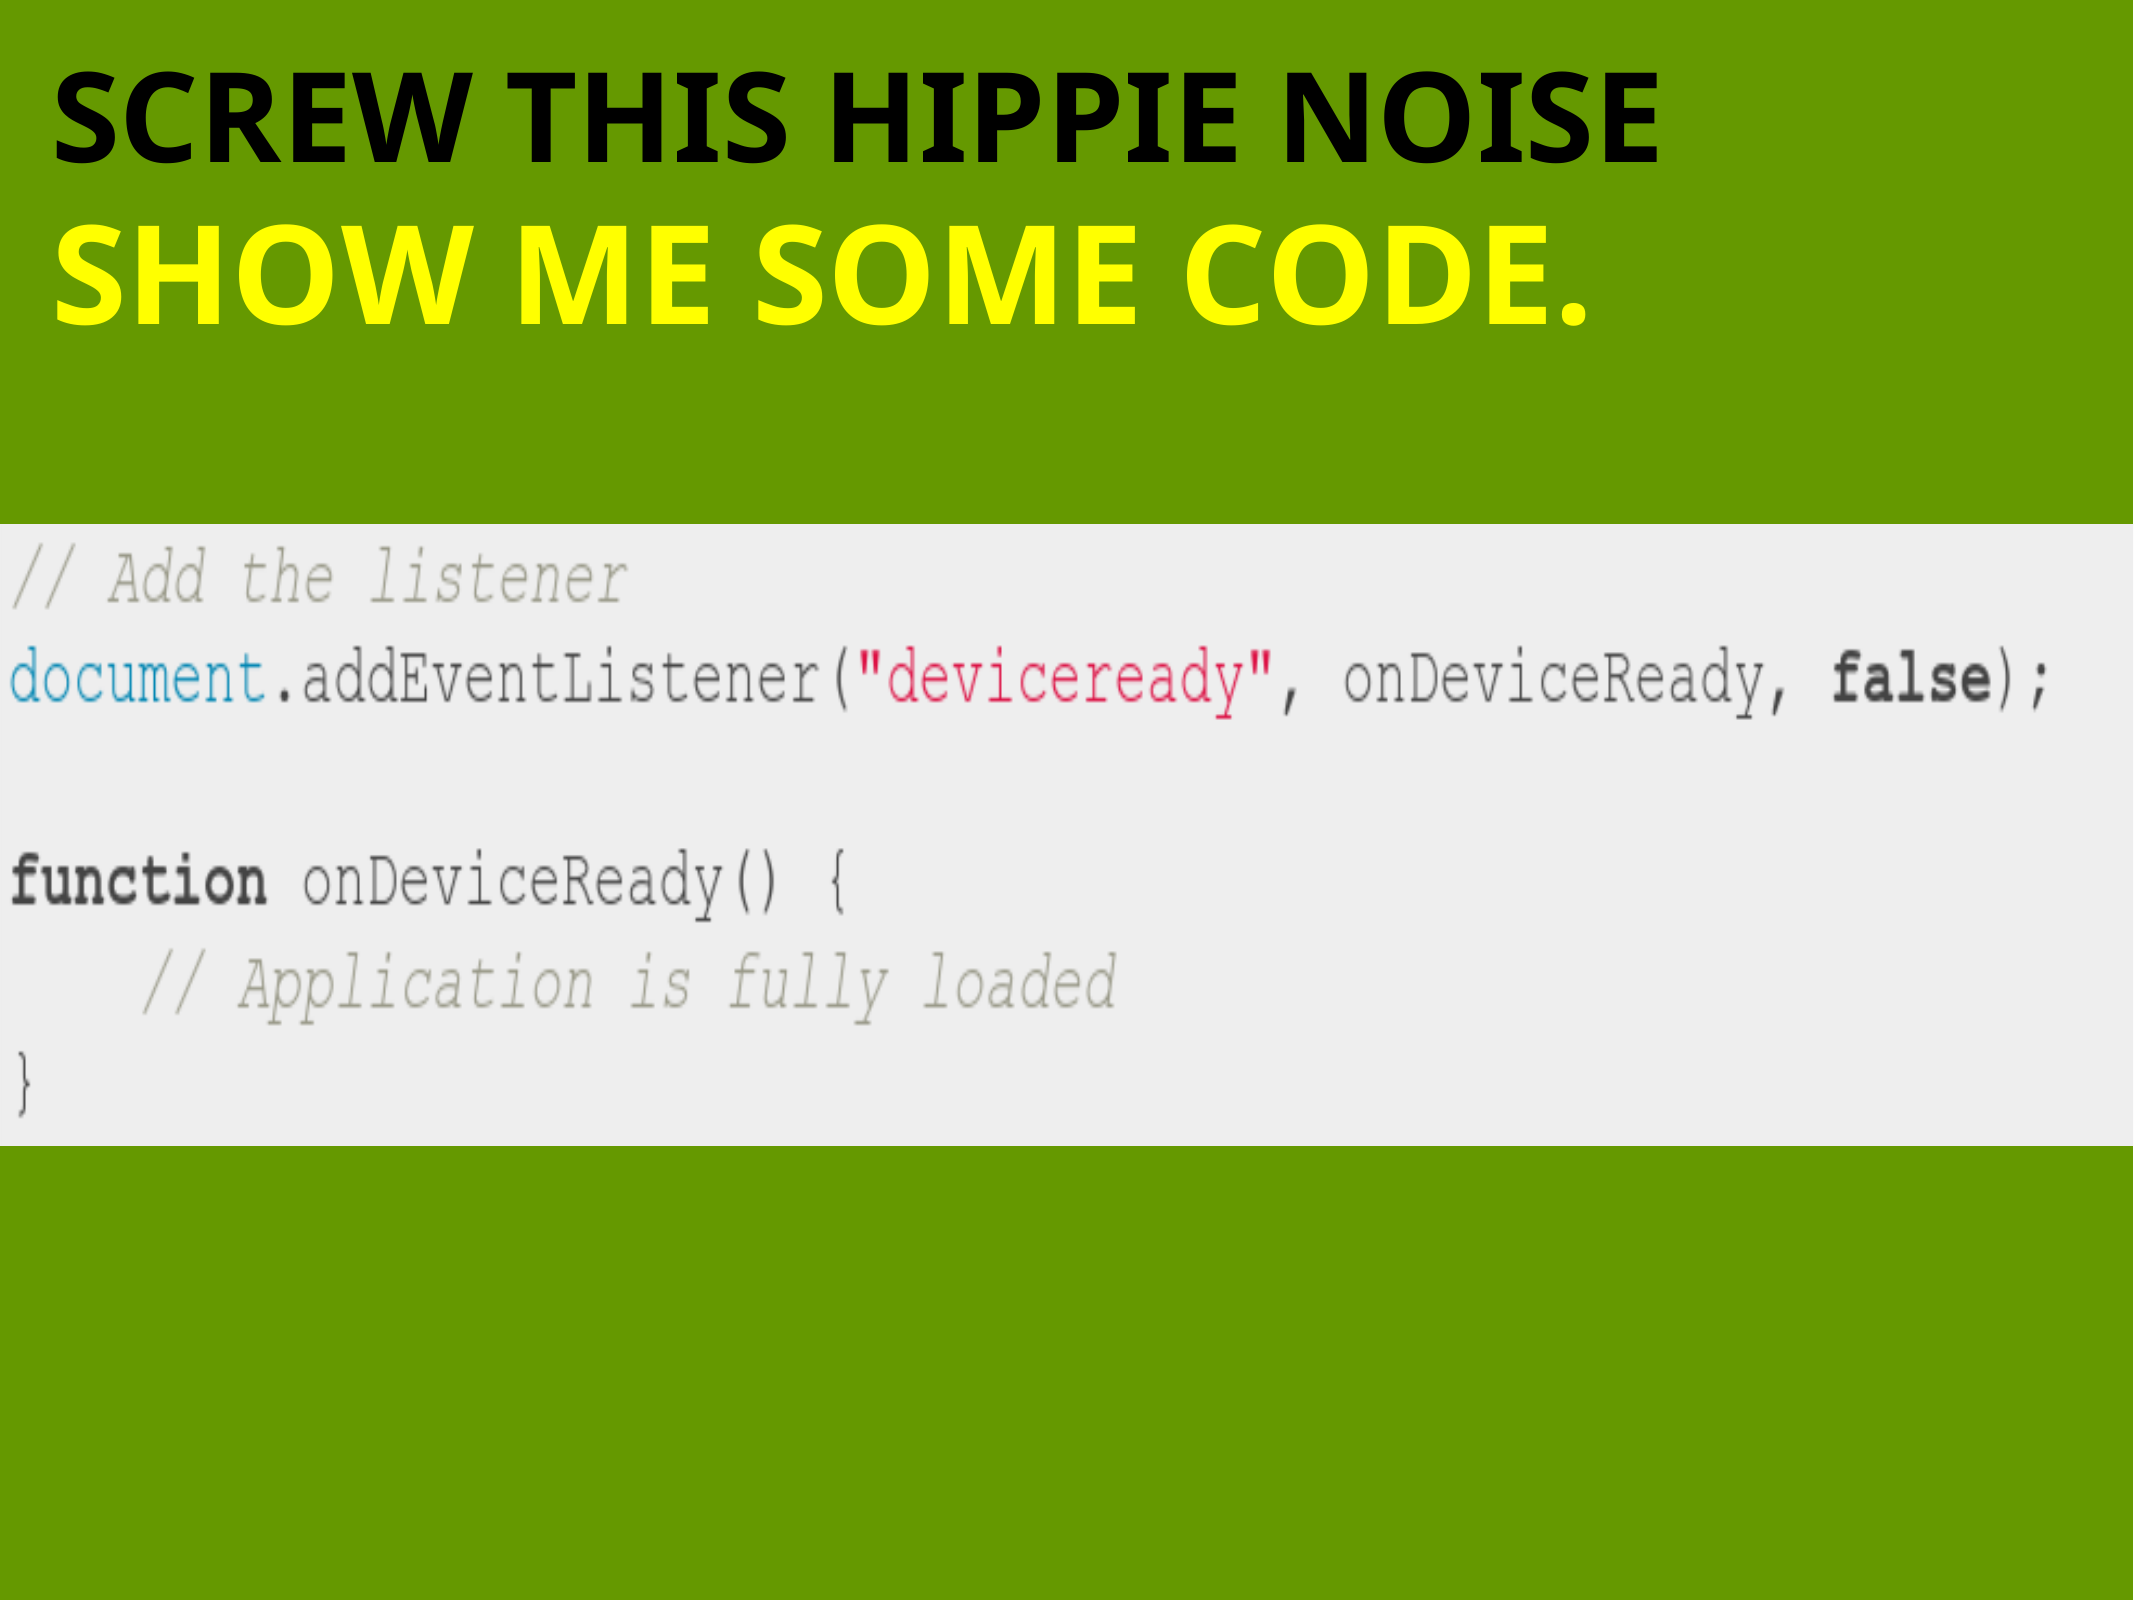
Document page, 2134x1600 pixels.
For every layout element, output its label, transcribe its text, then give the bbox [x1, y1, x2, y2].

picture [0, 524, 2134, 1146]
text_box SCREW THIS HIPPIE NOISE SHOW ME SOME CODE. [41, 37, 2063, 483]
